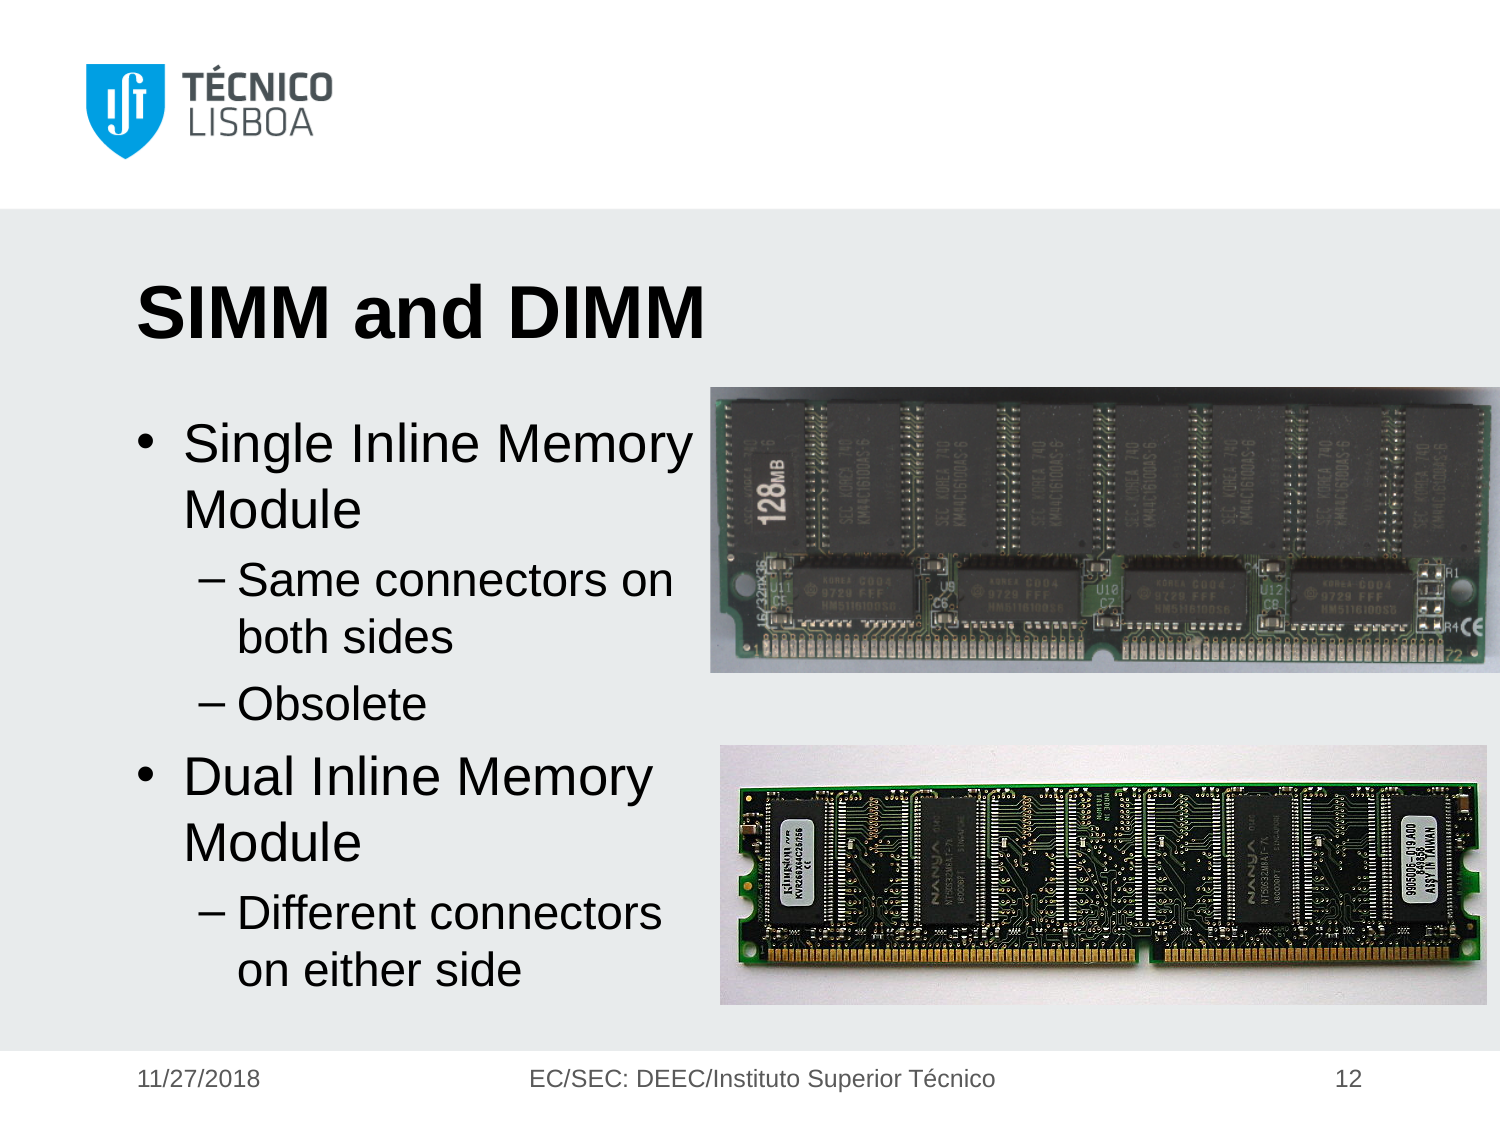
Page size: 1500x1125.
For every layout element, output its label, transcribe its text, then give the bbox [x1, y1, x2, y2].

picture [0, 0, 1500, 1125]
list Single Inline Memory Module Same connectors on both sides Obsolete Dual Inline Memory Module Different connectors on either side [121, 400, 711, 1005]
title SIMM and DIMM [121, 237, 1378, 381]
slide_number 11/27/2018 [121, 1052, 425, 1103]
footer EC/SEC: DEEC/Instituto Superior Técnico [512, 1052, 1021, 1103]
slide_number <number> [1077, 1052, 1378, 1103]
